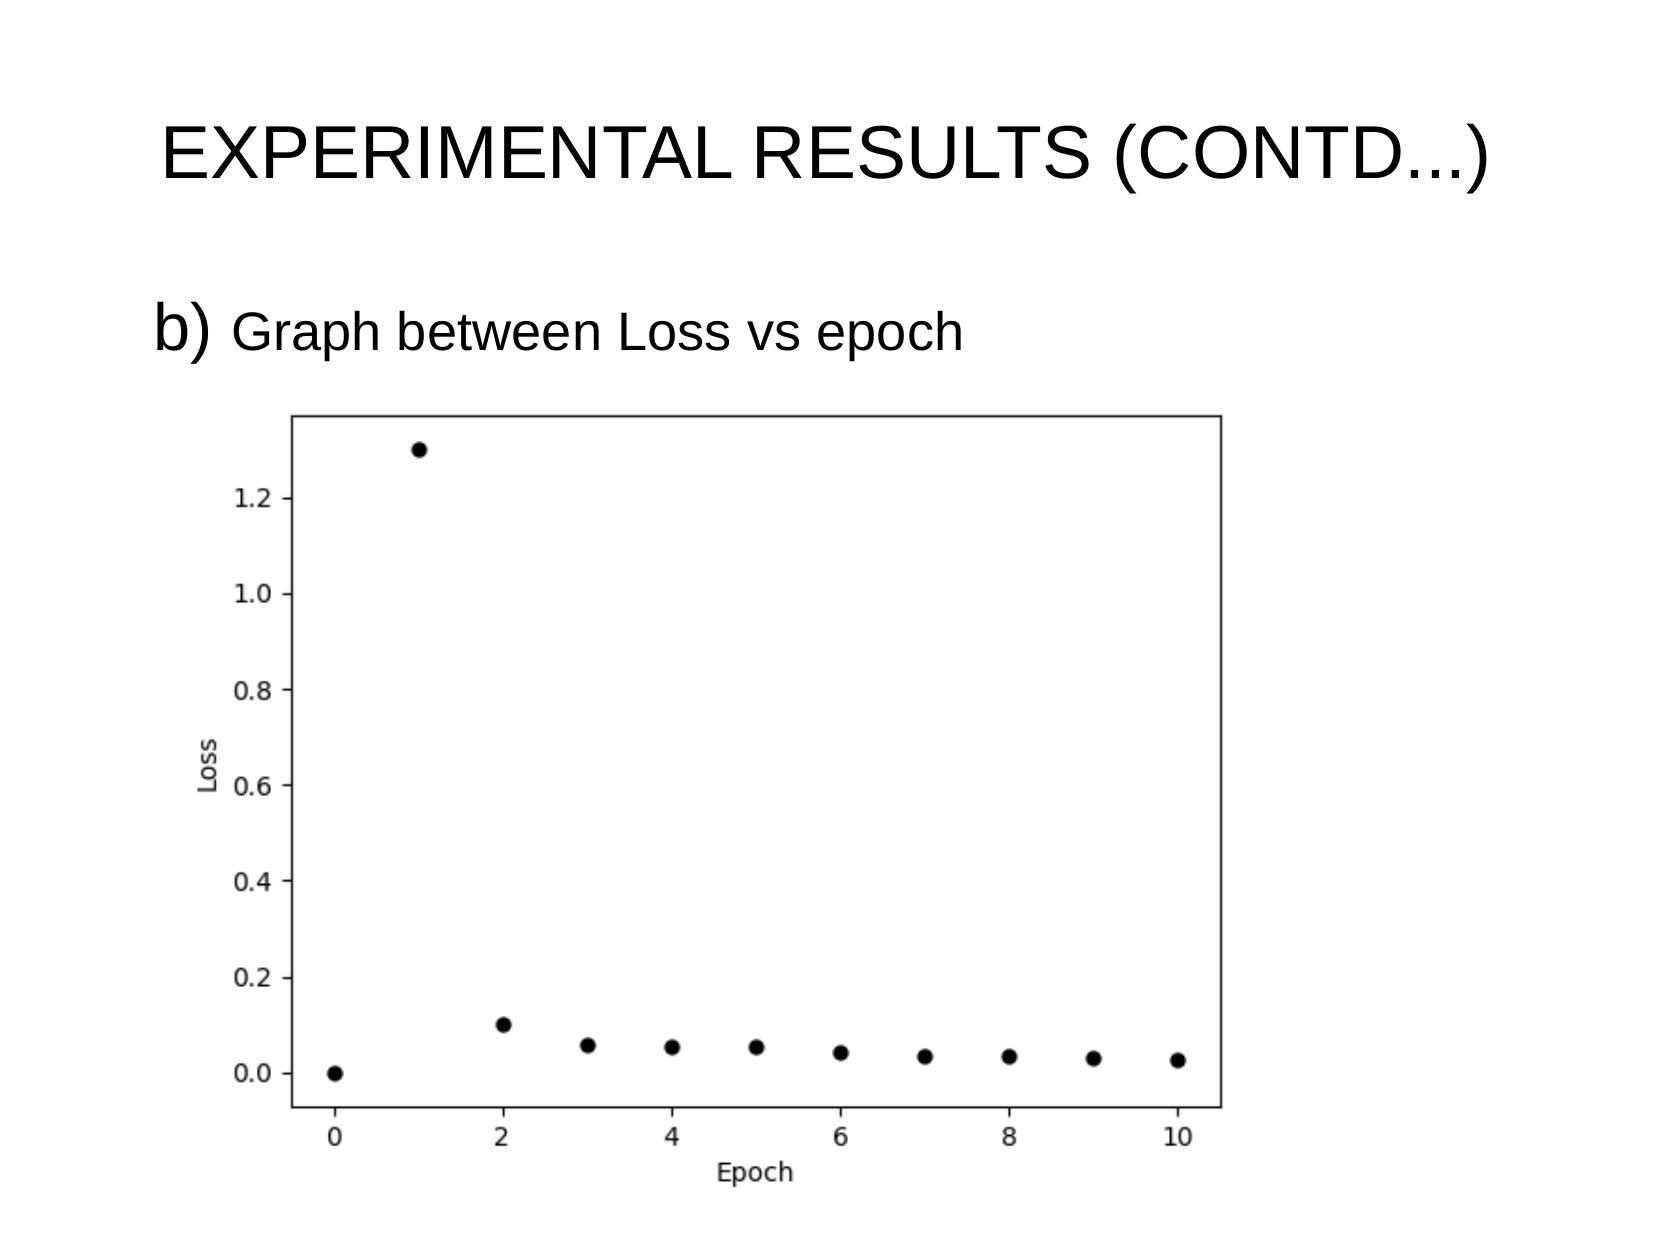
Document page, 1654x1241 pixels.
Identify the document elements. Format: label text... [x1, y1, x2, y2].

title EXPERIMENTAL RESULTS (CONTD...) [82, 49, 1571, 257]
list b) Graph between Loss vs epoch [82, 290, 1571, 1010]
picture [166, 382, 1288, 1193]
